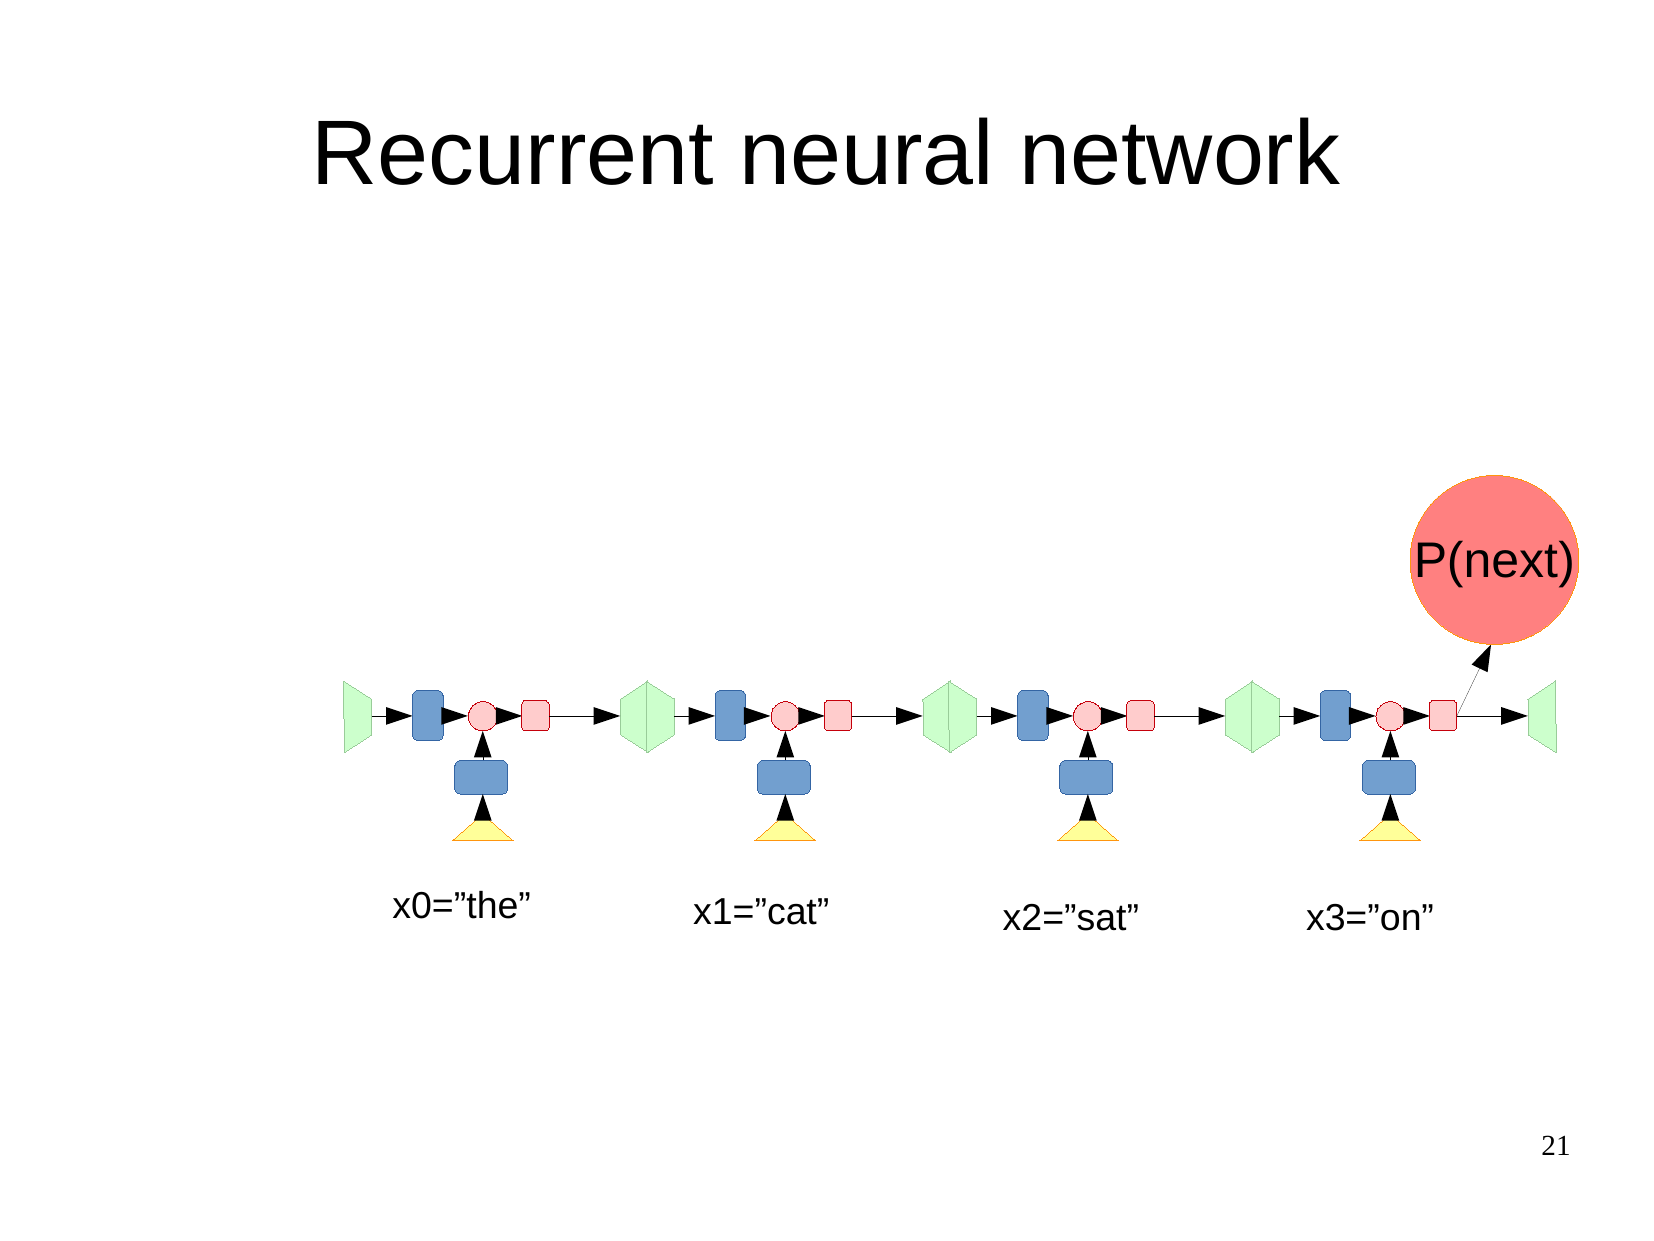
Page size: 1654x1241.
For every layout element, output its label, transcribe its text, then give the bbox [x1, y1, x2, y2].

text_box [1375, 701, 1403, 731]
text_box P(next) [1410, 475, 1579, 645]
text_box [452, 821, 514, 841]
text_box [754, 821, 816, 841]
text_box [1225, 680, 1280, 753]
text_box [1320, 690, 1351, 741]
text_box [715, 690, 746, 741]
text_box [824, 700, 852, 731]
text_box [468, 701, 495, 731]
text_box [1126, 700, 1155, 731]
text_box [1017, 690, 1049, 741]
text_box [343, 681, 372, 753]
text_box x2=”sat” [987, 888, 1171, 946]
text_box [922, 680, 977, 753]
text_box [1059, 760, 1113, 795]
text_box [454, 760, 508, 795]
text_box [1359, 821, 1421, 841]
text_box [1362, 760, 1416, 795]
title Recurrent neural network [82, 49, 1571, 257]
text_box [1527, 680, 1557, 753]
text_box [1057, 821, 1119, 841]
text_box [1429, 700, 1457, 731]
text_box x3=”on” [1291, 888, 1466, 946]
text_box [771, 701, 798, 731]
text_box x1=”cat” [678, 883, 862, 940]
text_box x0=”the” [377, 877, 563, 934]
text_box [757, 760, 811, 795]
text_box [1073, 701, 1100, 731]
text_box [620, 680, 675, 753]
text_box [521, 700, 550, 731]
text_box [412, 690, 444, 741]
